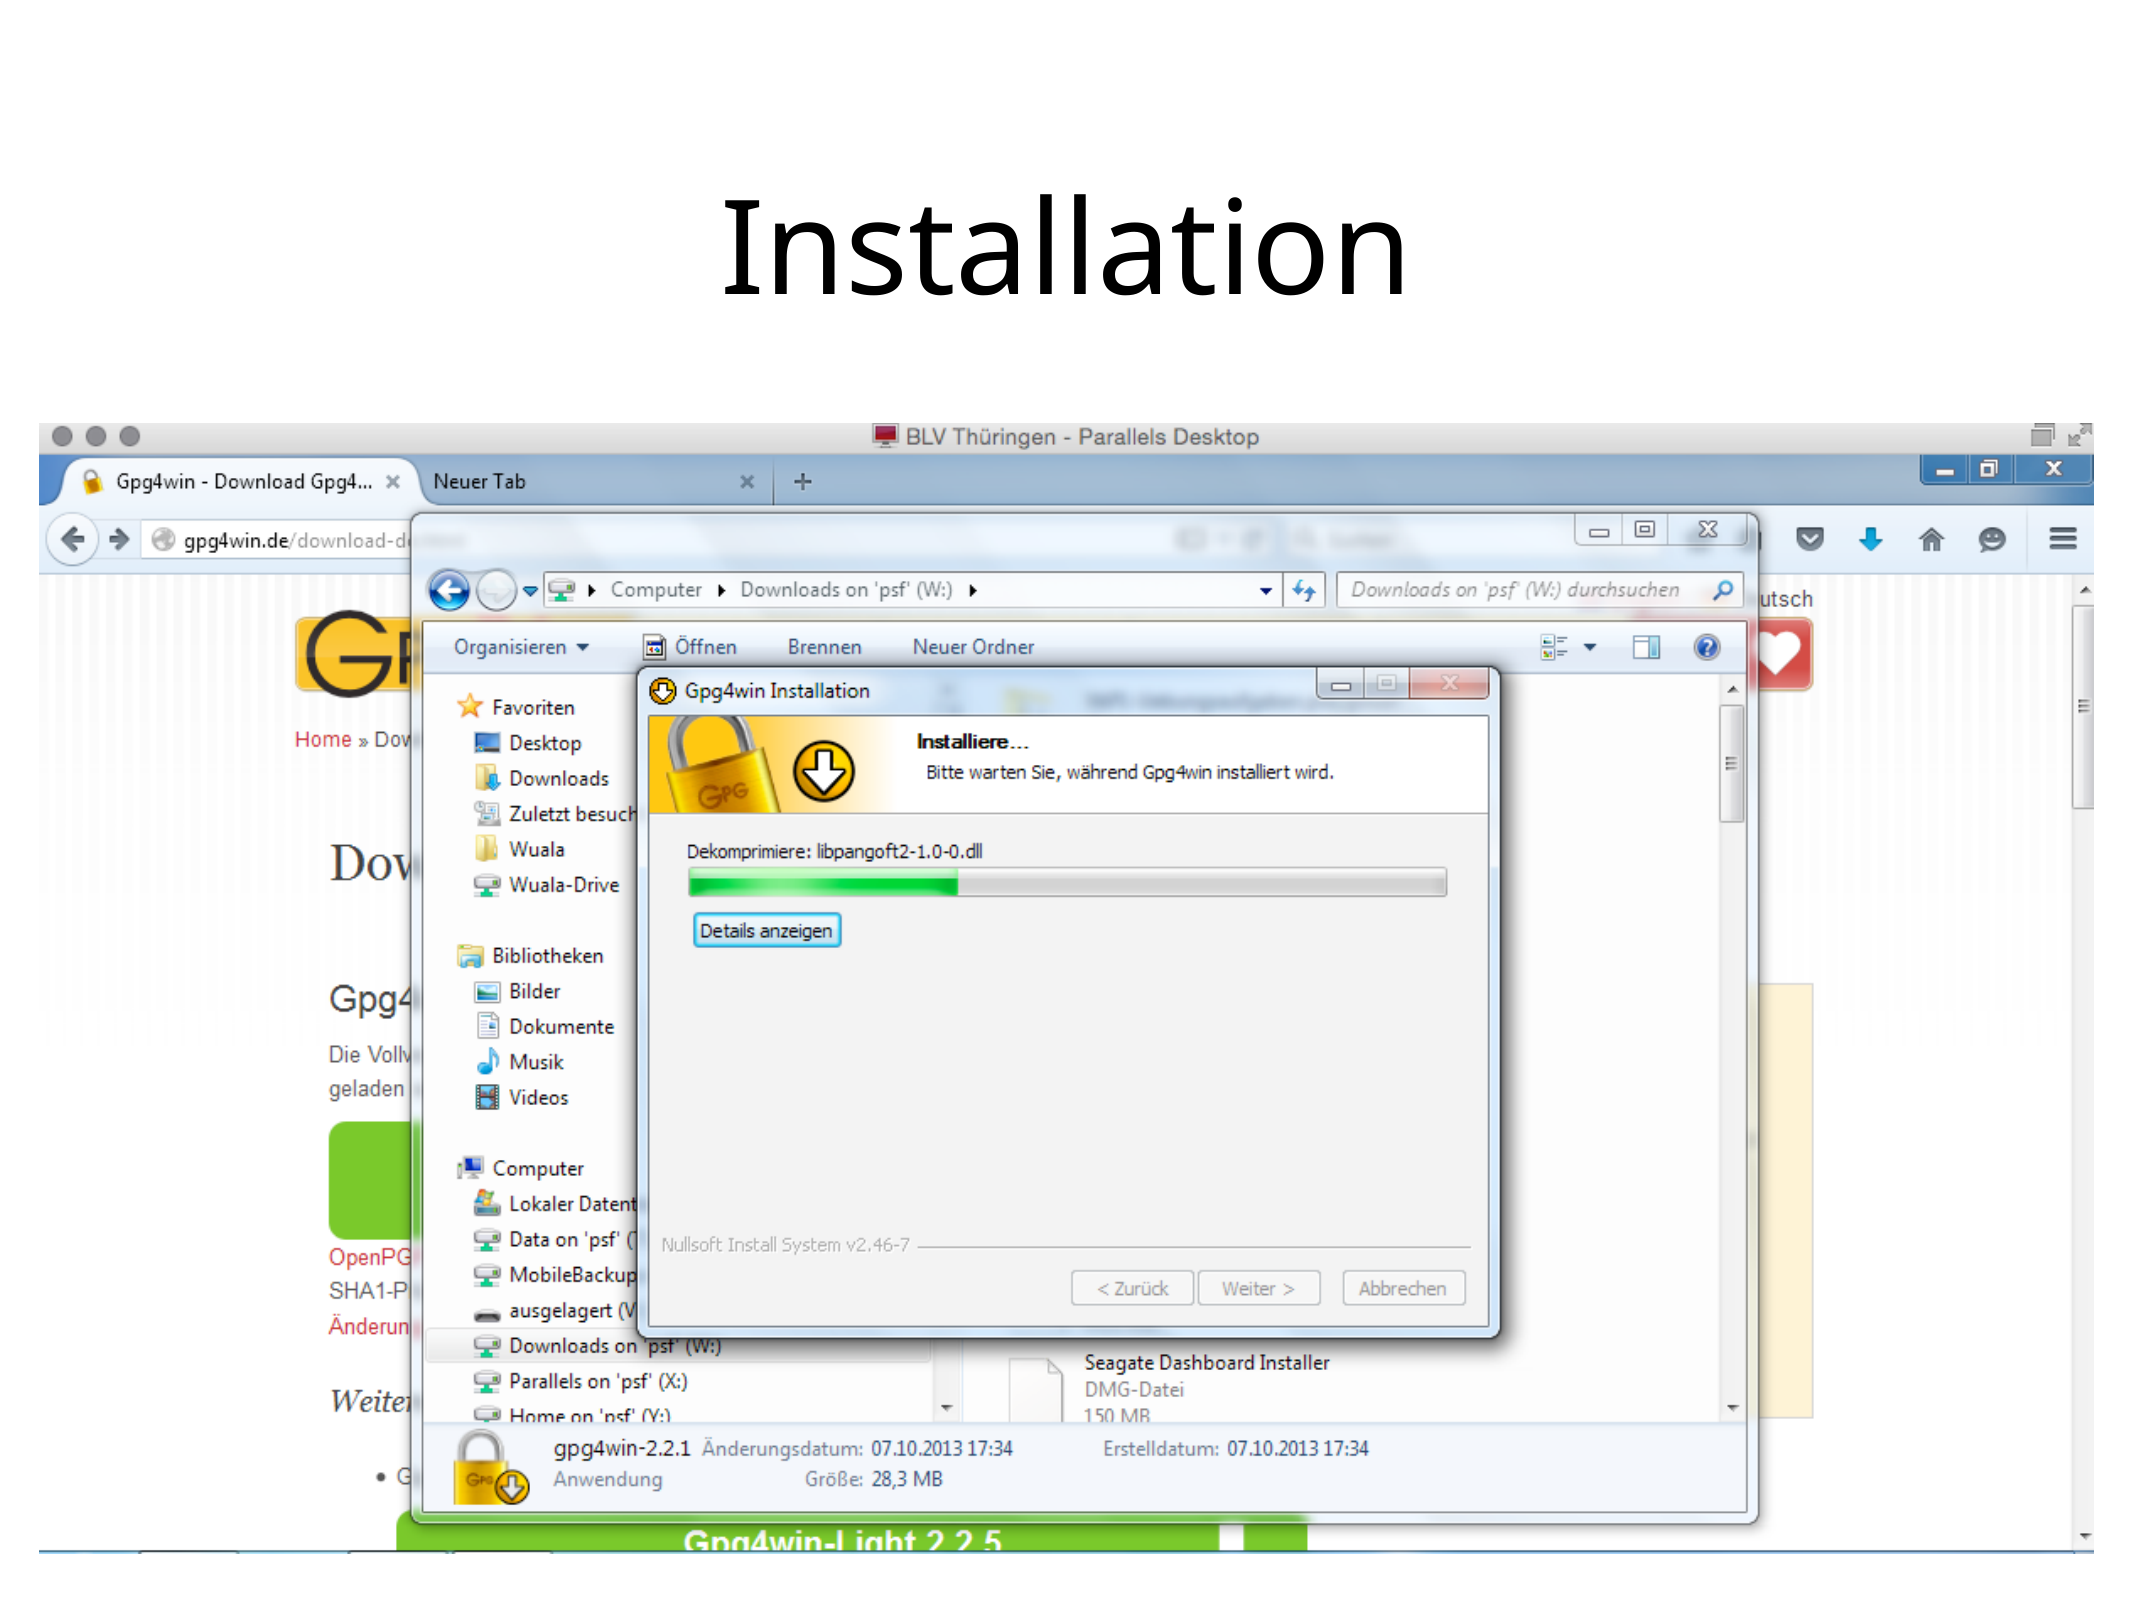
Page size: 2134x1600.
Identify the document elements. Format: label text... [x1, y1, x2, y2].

picture [39, 423, 2094, 1554]
title Installation [208, 41, 1925, 423]
